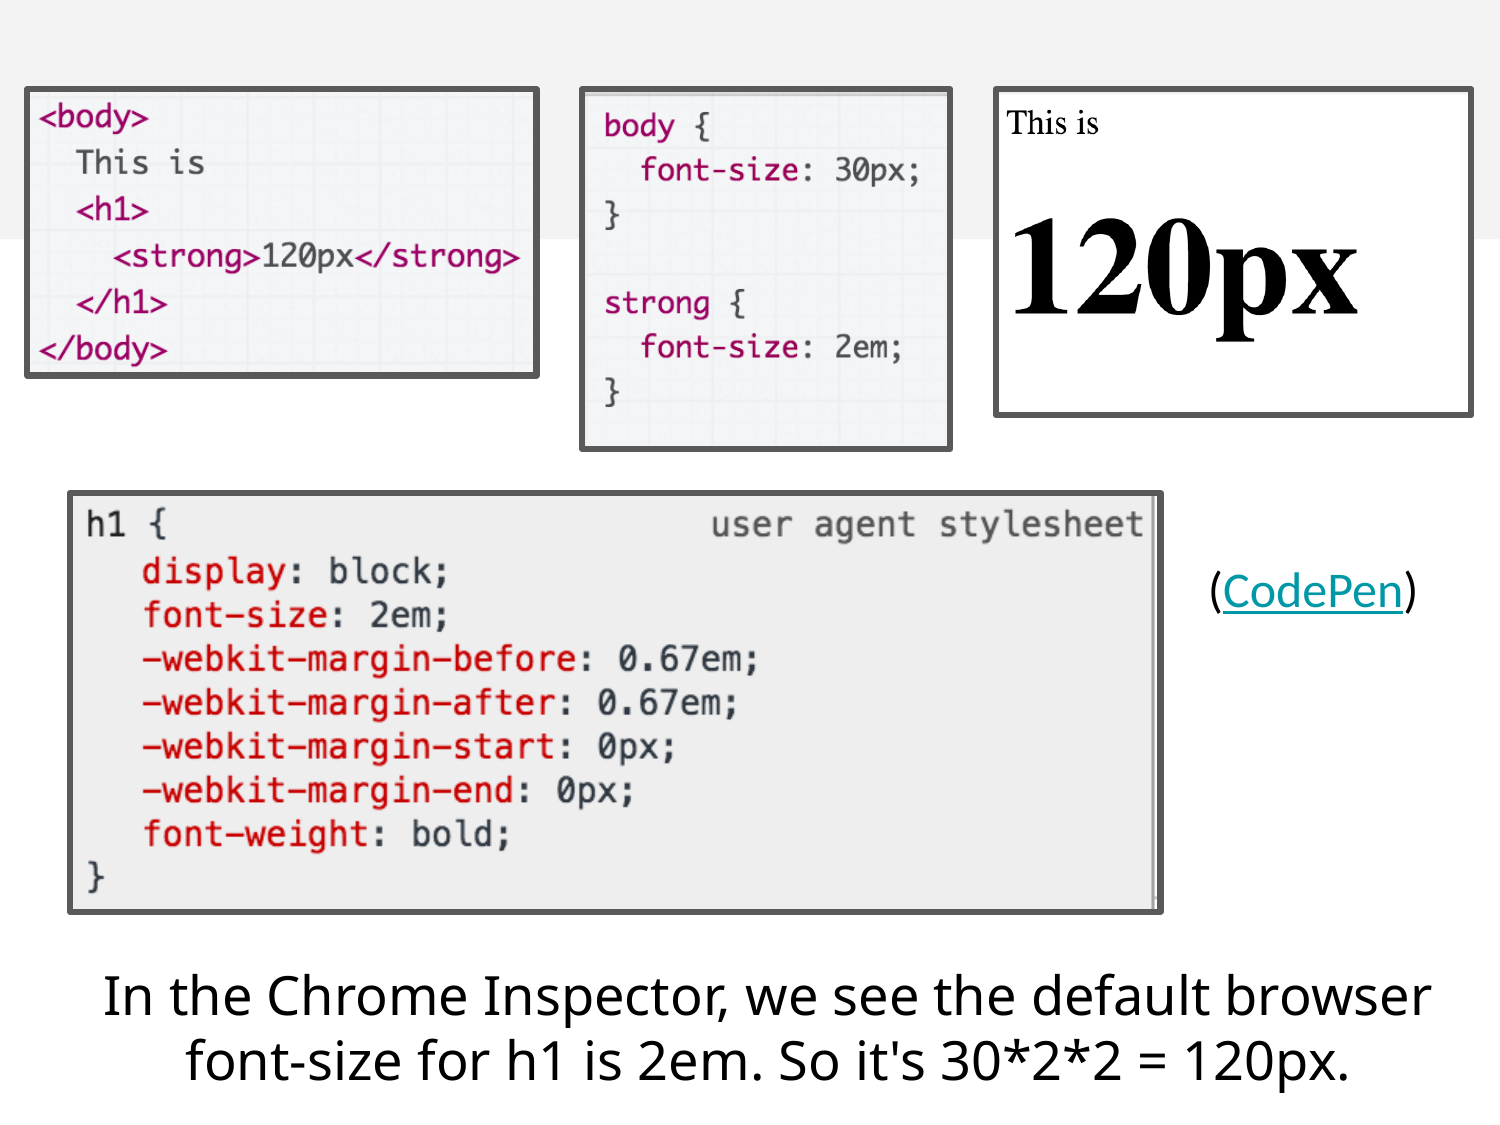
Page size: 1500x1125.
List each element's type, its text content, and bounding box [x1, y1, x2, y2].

text_box (CodePen) [1192, 496, 1489, 679]
text_box In the Chrome Inspector, we see the default browser font-size for h1 is 2em. So it's 30*2*2 = 120px. [69, 946, 1469, 1125]
picture [999, 92, 1469, 413]
picture [73, 496, 1158, 909]
picture [585, 92, 948, 446]
picture [30, 92, 534, 373]
